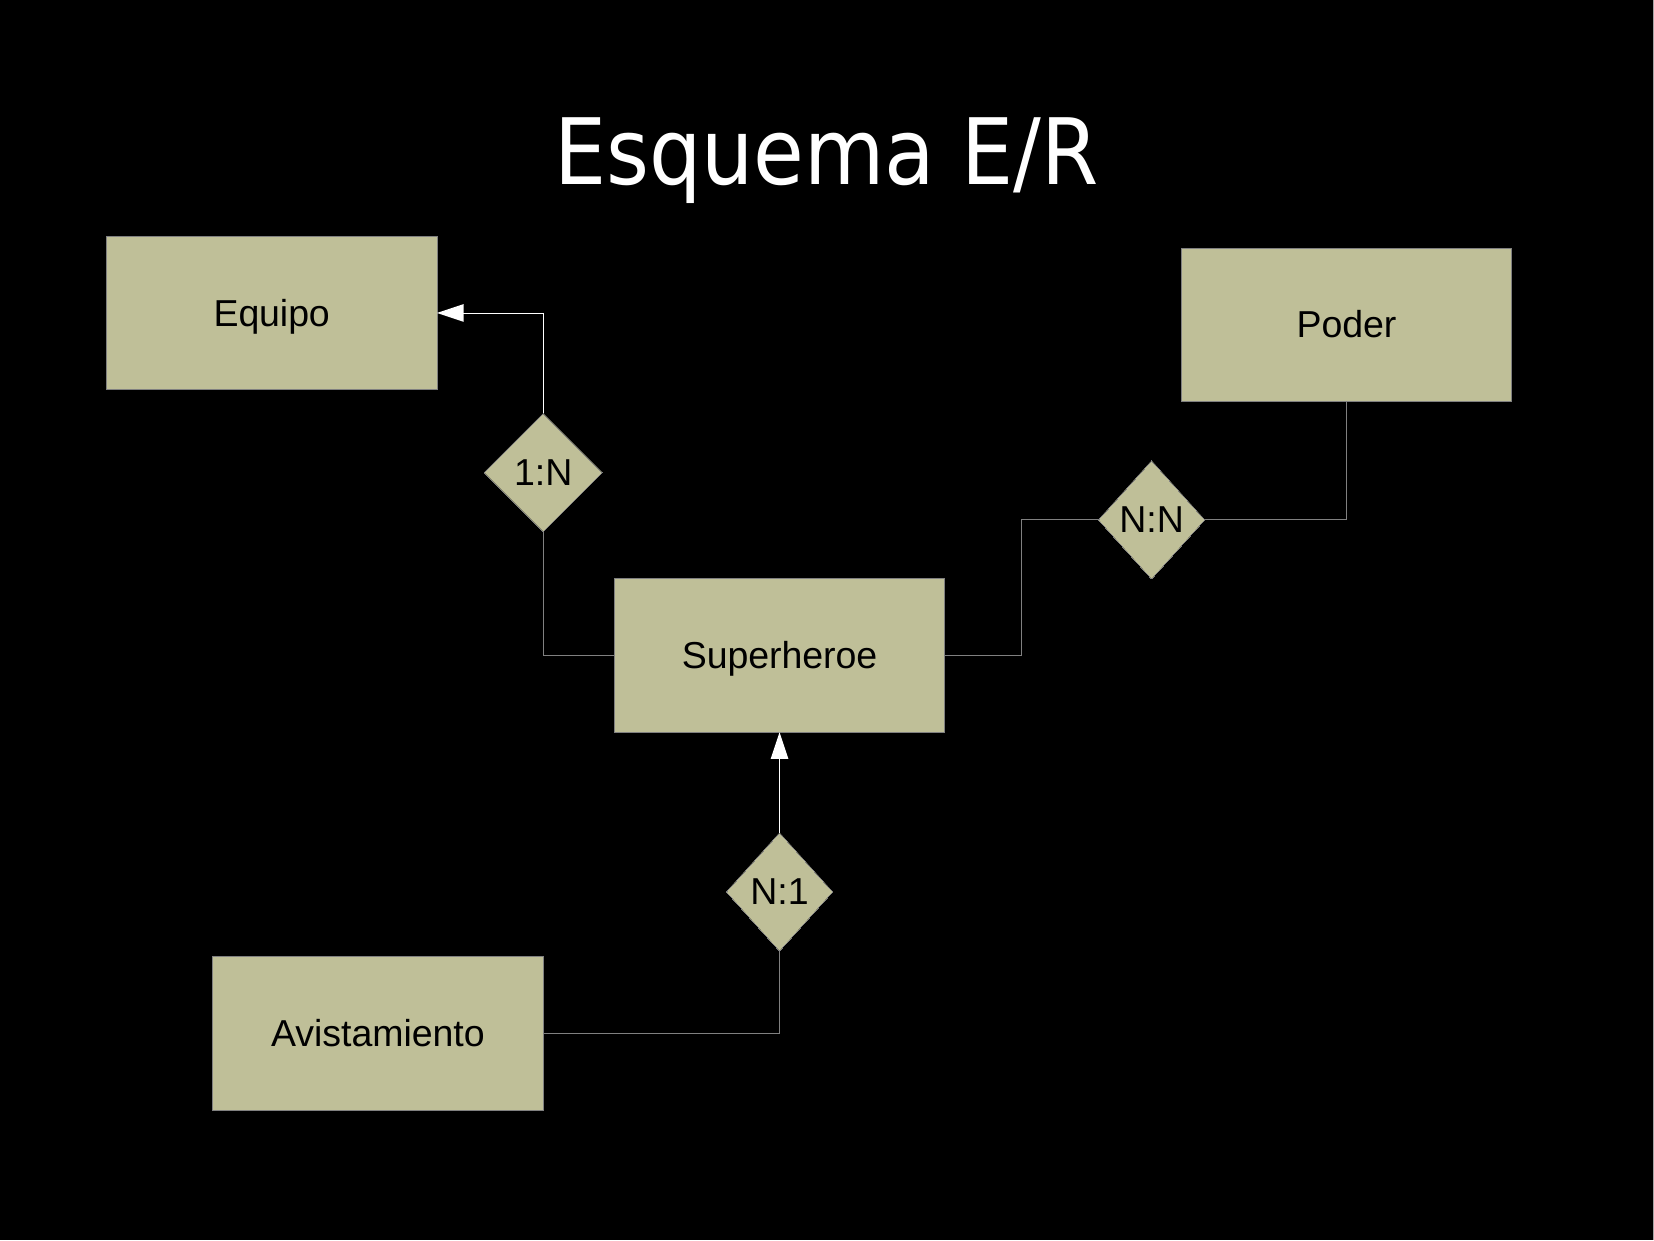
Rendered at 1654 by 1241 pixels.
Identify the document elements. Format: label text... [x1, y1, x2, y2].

title Esquema E/R [82, 49, 1571, 257]
text_box Avistamiento [212, 956, 544, 1111]
text_box Poder [1181, 248, 1512, 402]
text_box Superheroe [614, 578, 945, 733]
text_box N:1 [726, 833, 833, 951]
text_box Equipo [106, 236, 438, 390]
text_box N:N [1098, 460, 1205, 579]
text_box 1:N [484, 413, 603, 532]
